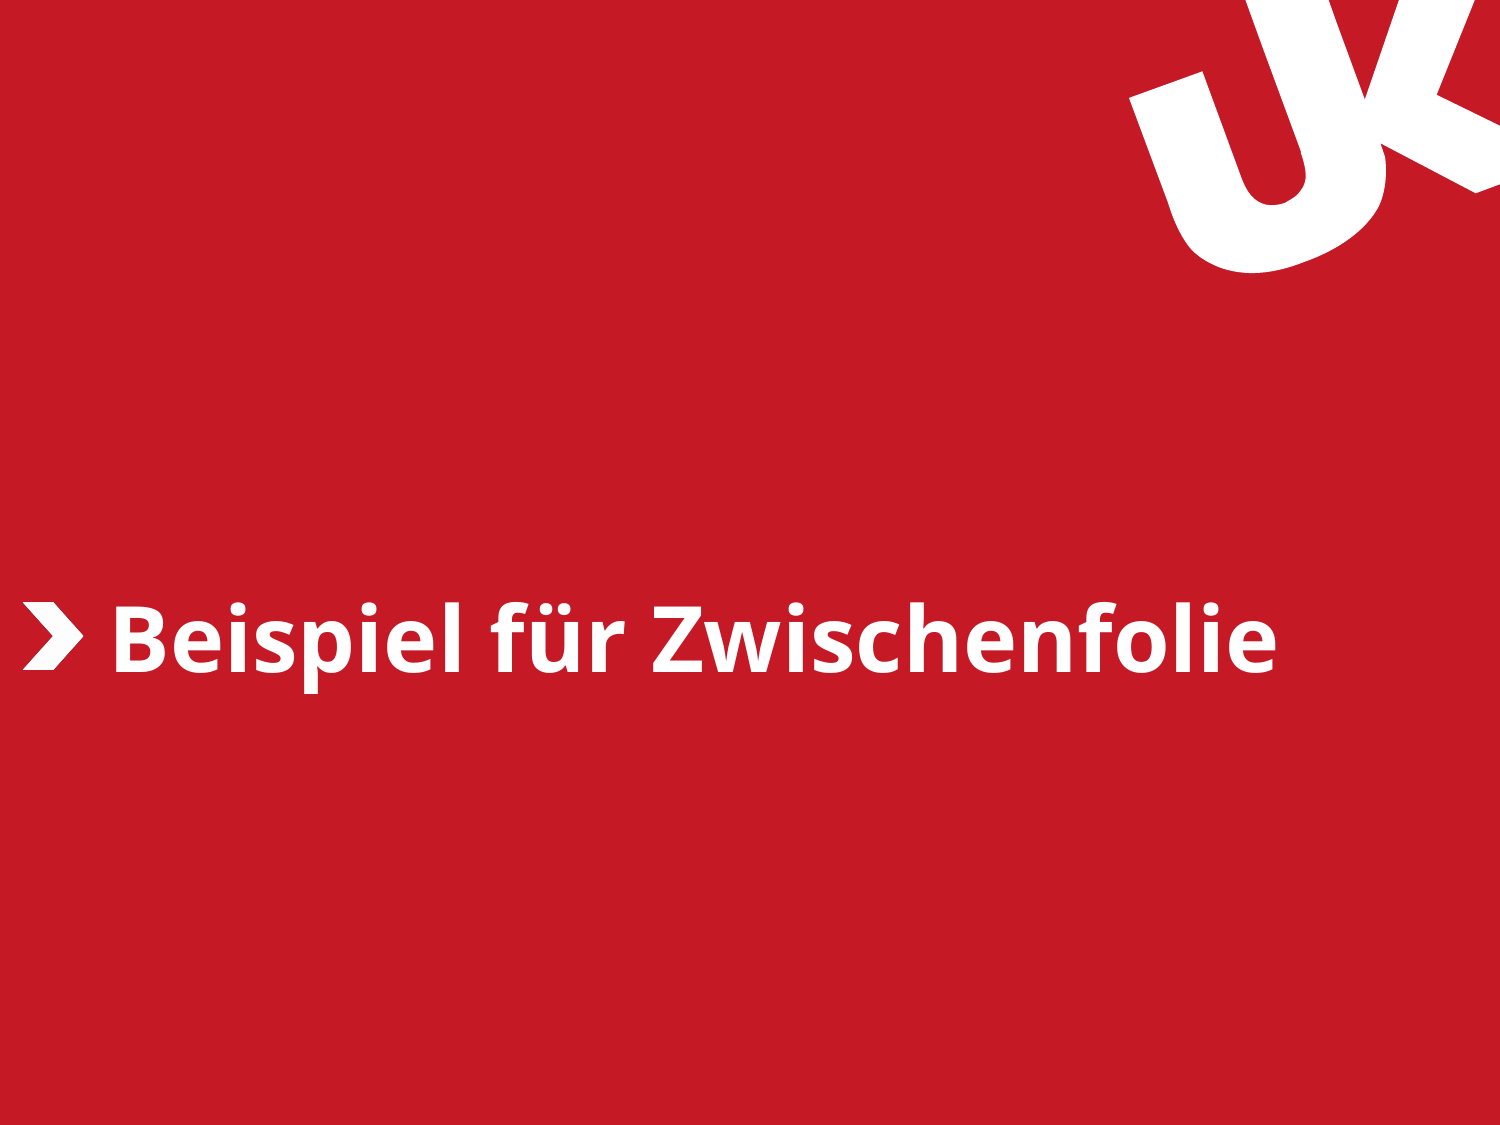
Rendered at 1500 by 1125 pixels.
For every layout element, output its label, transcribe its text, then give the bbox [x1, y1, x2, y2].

title Beispiel für Zwischenfolie [93, 586, 1439, 804]
